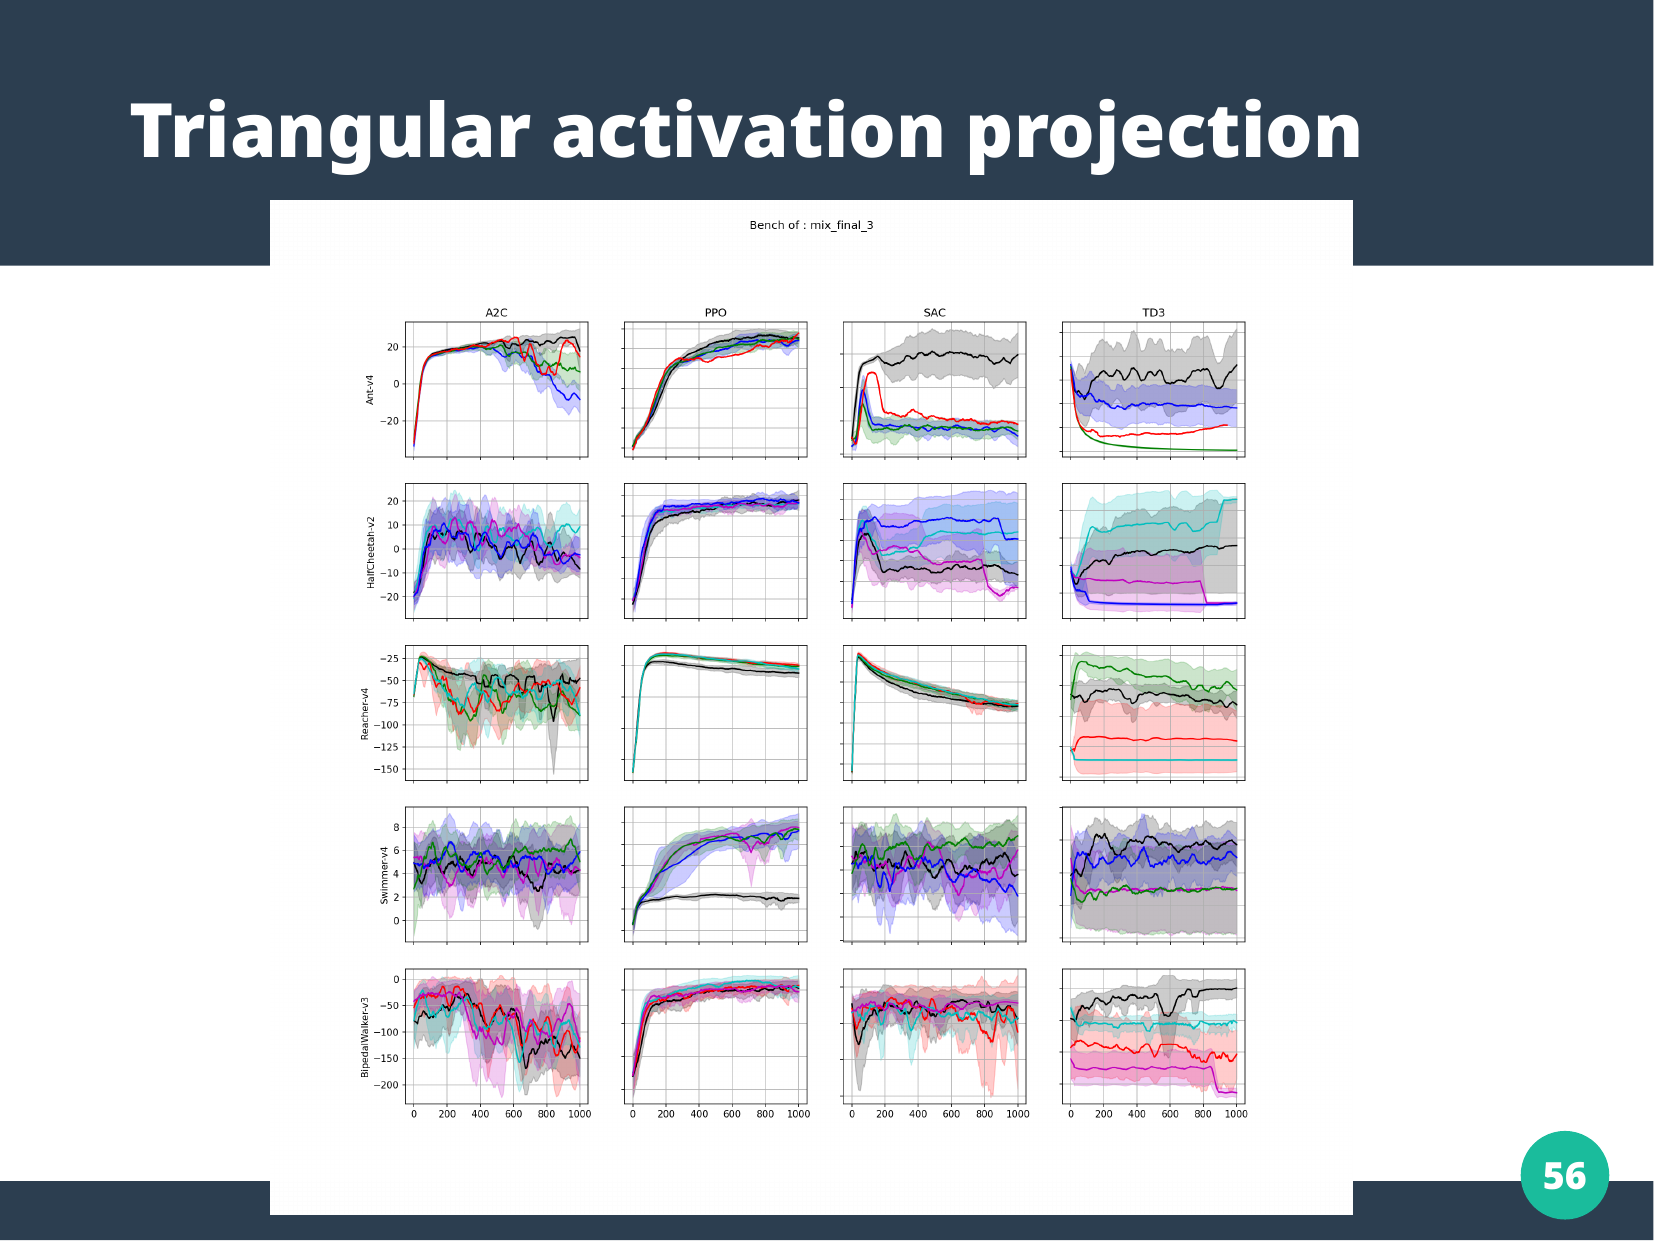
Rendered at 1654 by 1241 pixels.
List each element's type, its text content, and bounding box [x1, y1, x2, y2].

title Triangular activation projection [59, 49, 1595, 207]
picture [270, 200, 1353, 1216]
